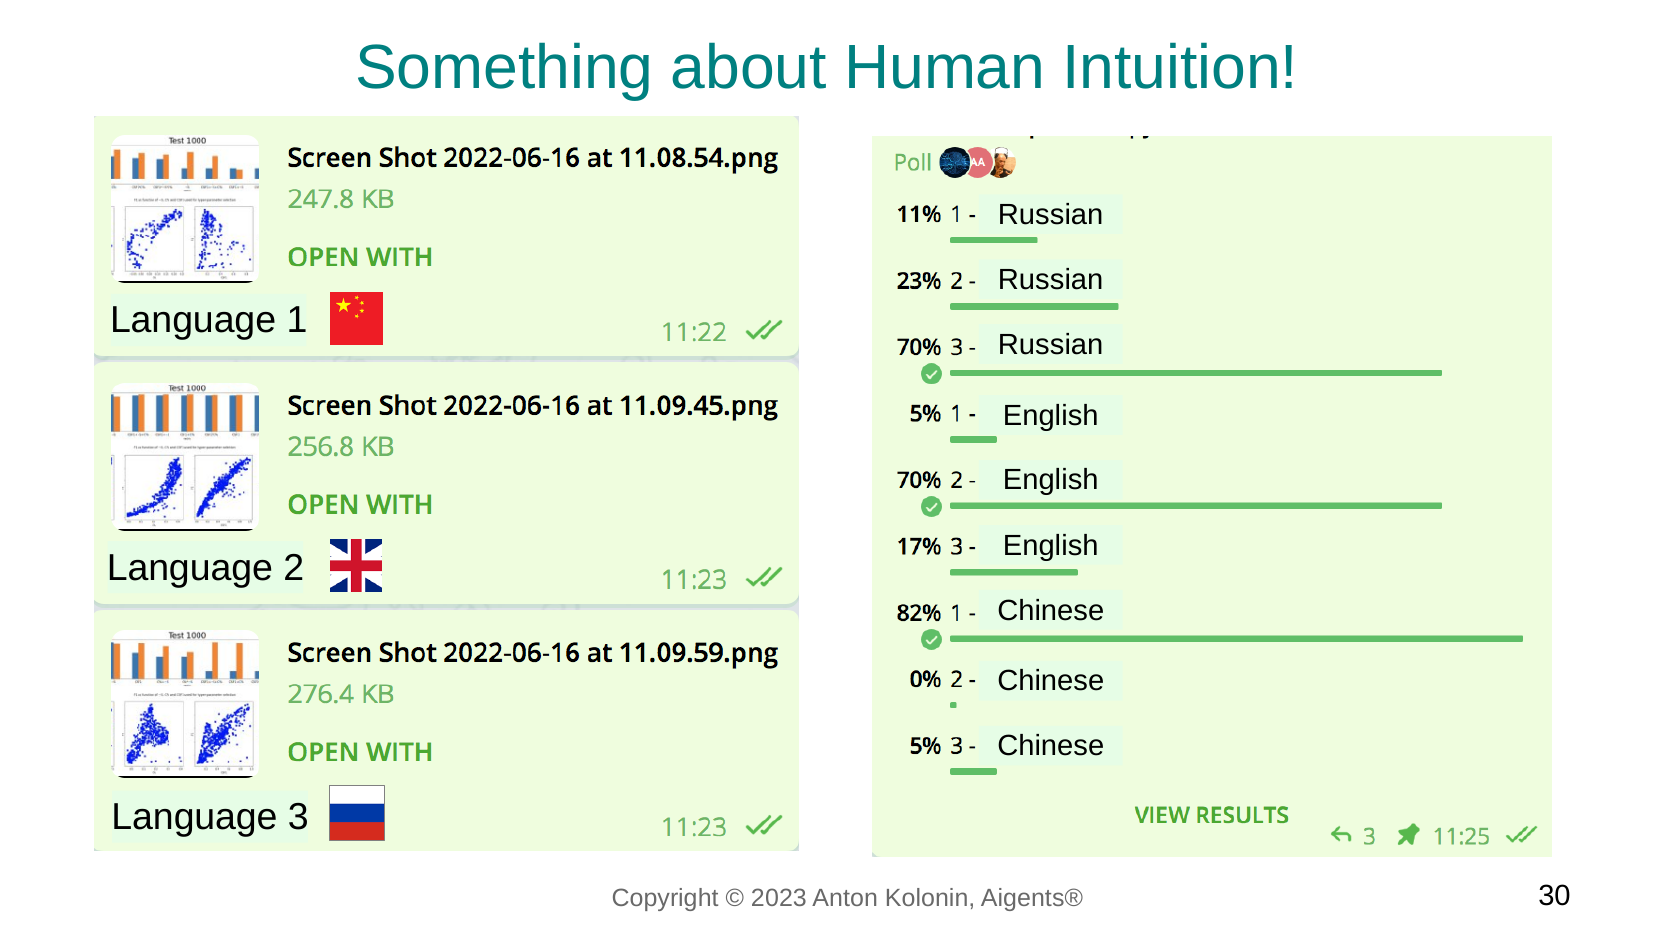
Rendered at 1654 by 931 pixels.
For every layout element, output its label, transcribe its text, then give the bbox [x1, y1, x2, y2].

text_box Language 1 [110, 293, 307, 347]
picture [872, 136, 1552, 857]
text_box Russian [978, 259, 1123, 299]
text_box Something about Human Intuition! [0, 0, 1630, 135]
text_box English [978, 395, 1123, 435]
text_box Russian [978, 324, 1123, 364]
text_box Russian [978, 194, 1123, 234]
text_box English [978, 525, 1123, 565]
picture [94, 116, 799, 851]
text_box Chinese [978, 660, 1123, 701]
text_box Chinese [978, 725, 1123, 766]
text_box Language 2 [107, 541, 304, 594]
text_box English [978, 460, 1123, 500]
text_box Language 3 [112, 790, 308, 843]
text_box Chinese [978, 589, 1123, 630]
